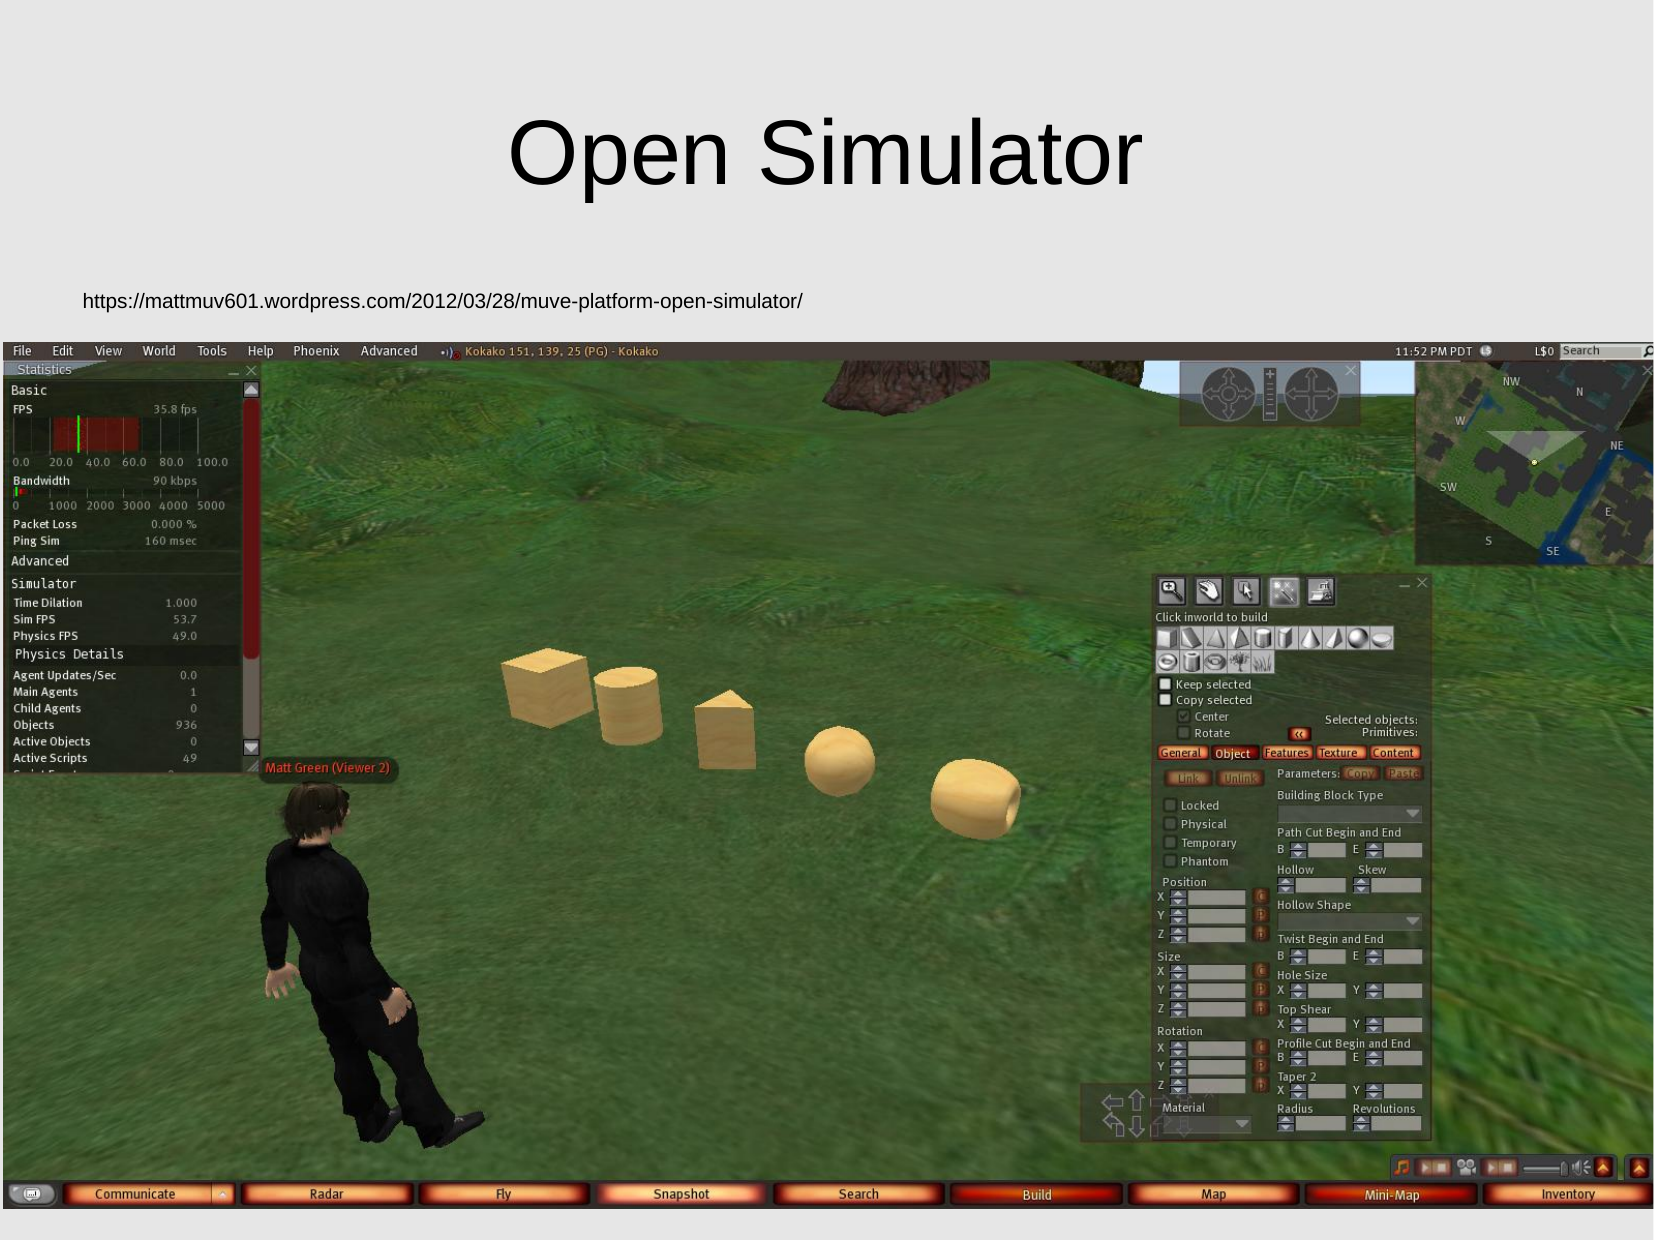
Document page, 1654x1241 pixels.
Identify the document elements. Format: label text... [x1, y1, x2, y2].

title Open Simulator [82, 49, 1571, 257]
picture [3, 342, 1654, 1209]
list https://mattmuv601.wordpress.com/2012/03/28/muve-platform-open-simulator/ [82, 290, 1571, 342]
